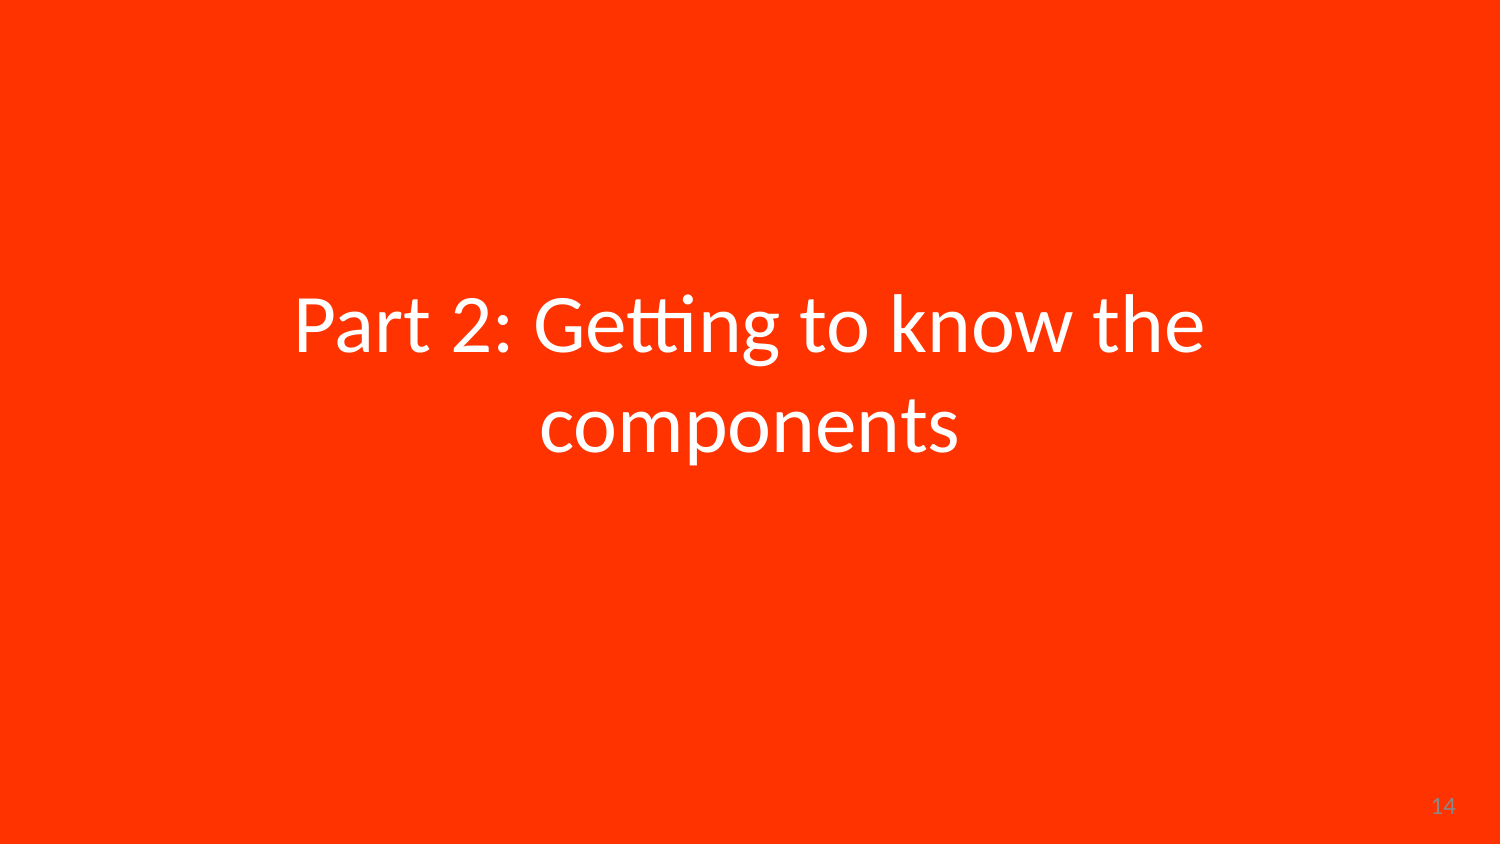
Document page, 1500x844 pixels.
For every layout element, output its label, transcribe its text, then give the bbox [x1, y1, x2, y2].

text_box 14 [1415, 782, 1500, 828]
title Part 2: Getting to know the components [112, 262, 1388, 443]
